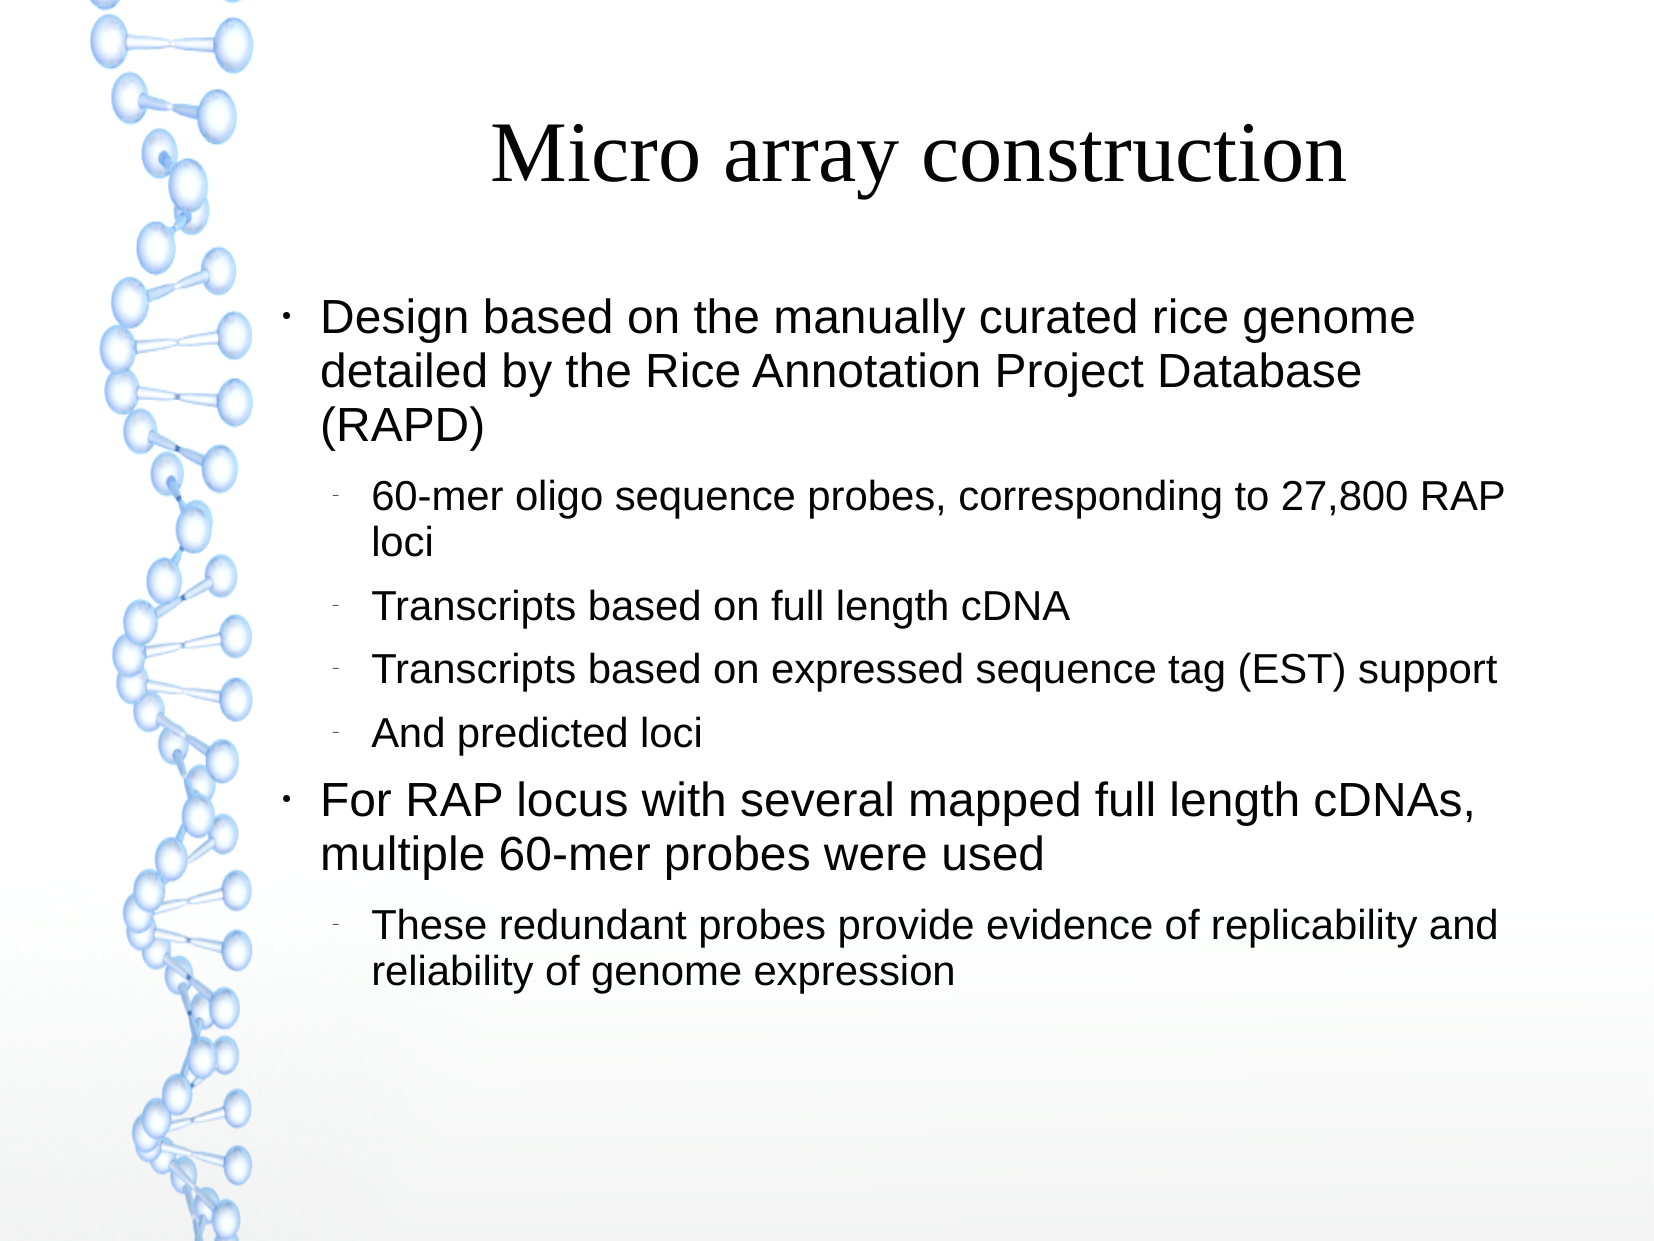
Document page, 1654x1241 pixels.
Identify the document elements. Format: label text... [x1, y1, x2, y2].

list Design based on the manually curated rice genome detailed by the Rice Annotation Project Database (RAPD) 60-mer oligo sequence probes, corresponding to 27,800 RAP loci Transcripts based on full length cDNA Transcripts based on expressed sequence tag (EST) support And predicted loci For RAP locus with several mapped full length cDNAs, multiple 60-mer probes were used These redundant probes provide evidence of replicability and reliability of genome expression [269, 290, 1538, 1010]
title Micro array construction [269, 49, 1571, 257]
picture [0, 0, 1654, 1241]
